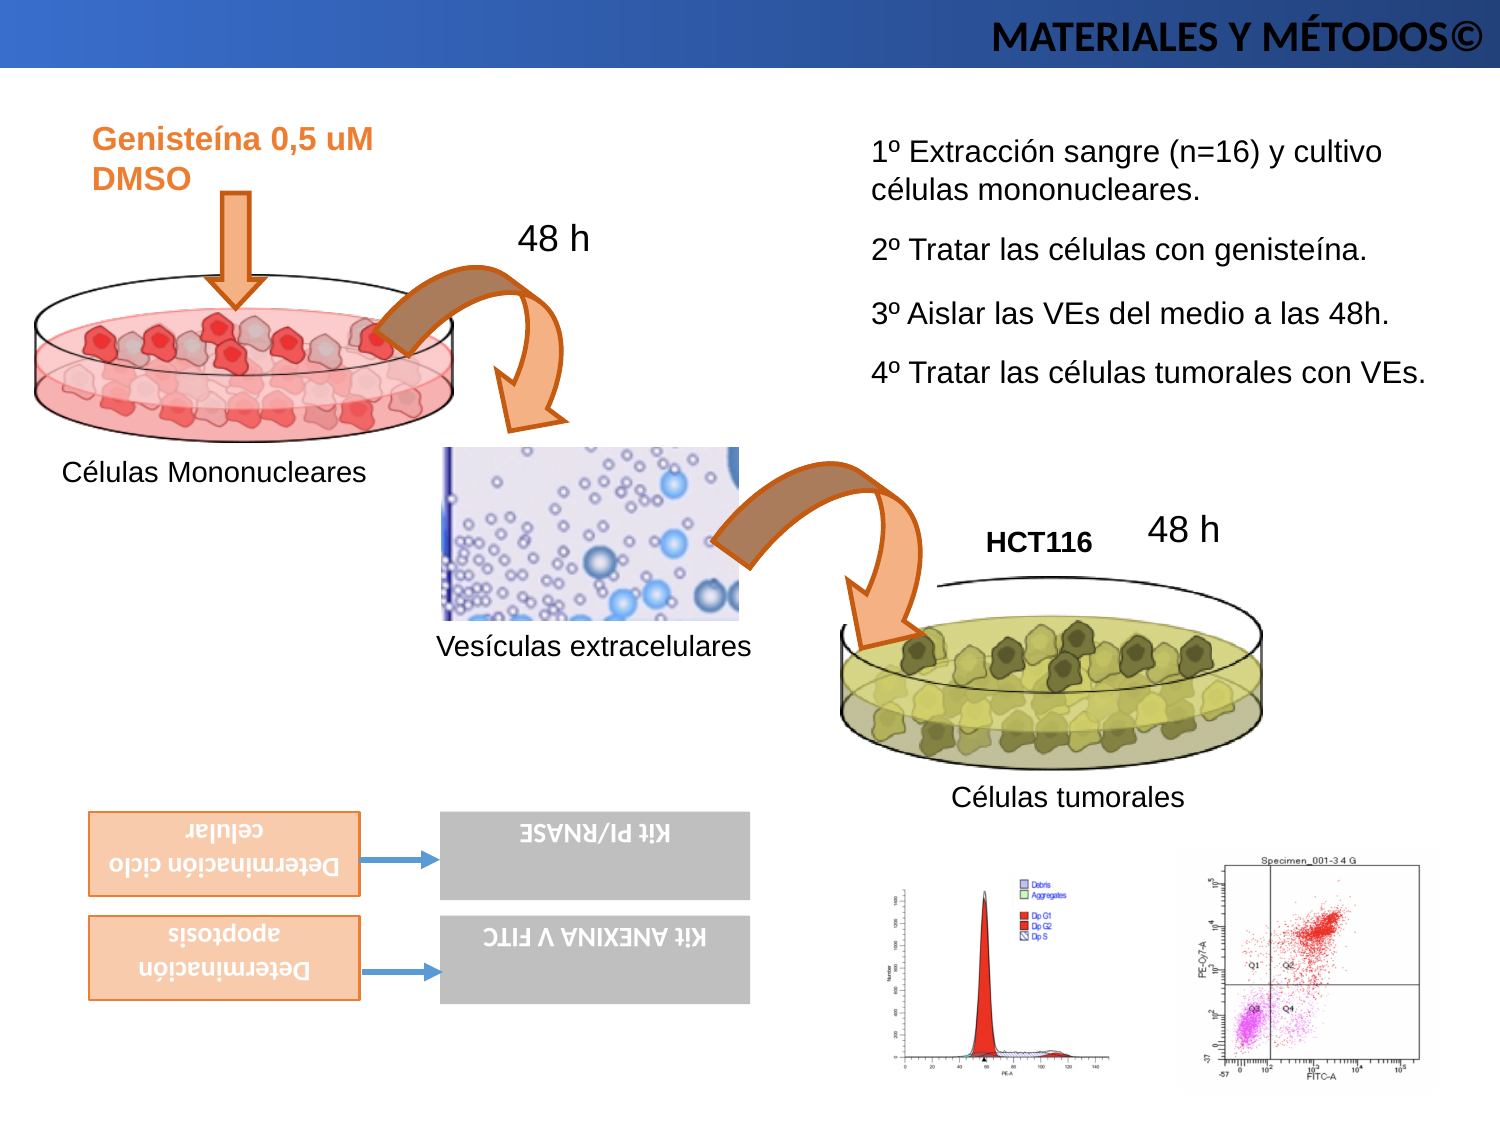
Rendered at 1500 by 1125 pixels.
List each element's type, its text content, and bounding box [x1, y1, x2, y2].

picture [836, 510, 883, 521]
text_box 4º Tratar las células tumorales con VEs. [856, 345, 1466, 398]
text_box Vesículas extracelulares [421, 620, 816, 670]
text_box Células tumorales [936, 770, 1331, 821]
text_box Determinación ciclo celular [89, 811, 360, 896]
text_box Determinación apoptosis [89, 915, 360, 1000]
text_box Kit ANEXINA V FITC [440, 915, 751, 1005]
picture [836, 510, 1352, 778]
picture [441, 447, 739, 620]
text_box HCT116 [971, 516, 1133, 567]
text_box [375, 267, 565, 432]
text_box MATERIALES Y MÉTODOS© [0, 0, 1500, 68]
text_box 1º Extracción sangre (n=16) y cultivo células mononucleares. [856, 123, 1466, 214]
text_box 2º Tratar las células con genisteína. [856, 222, 1466, 275]
picture [877, 872, 1118, 1076]
text_box 48 h [502, 206, 629, 267]
text_box Kit PI/RNASE [440, 811, 751, 901]
text_box Células Mononucleares [46, 445, 442, 496]
picture [34, 274, 454, 443]
text_box [208, 192, 263, 309]
text_box [712, 463, 937, 649]
text_box 48 h [1132, 497, 1259, 558]
text_box Genisteína 0,5 uM DMSO [77, 109, 449, 205]
text_box 3º Aislar las VEs del medio a las 48h. [856, 285, 1466, 338]
picture [1177, 847, 1438, 1094]
